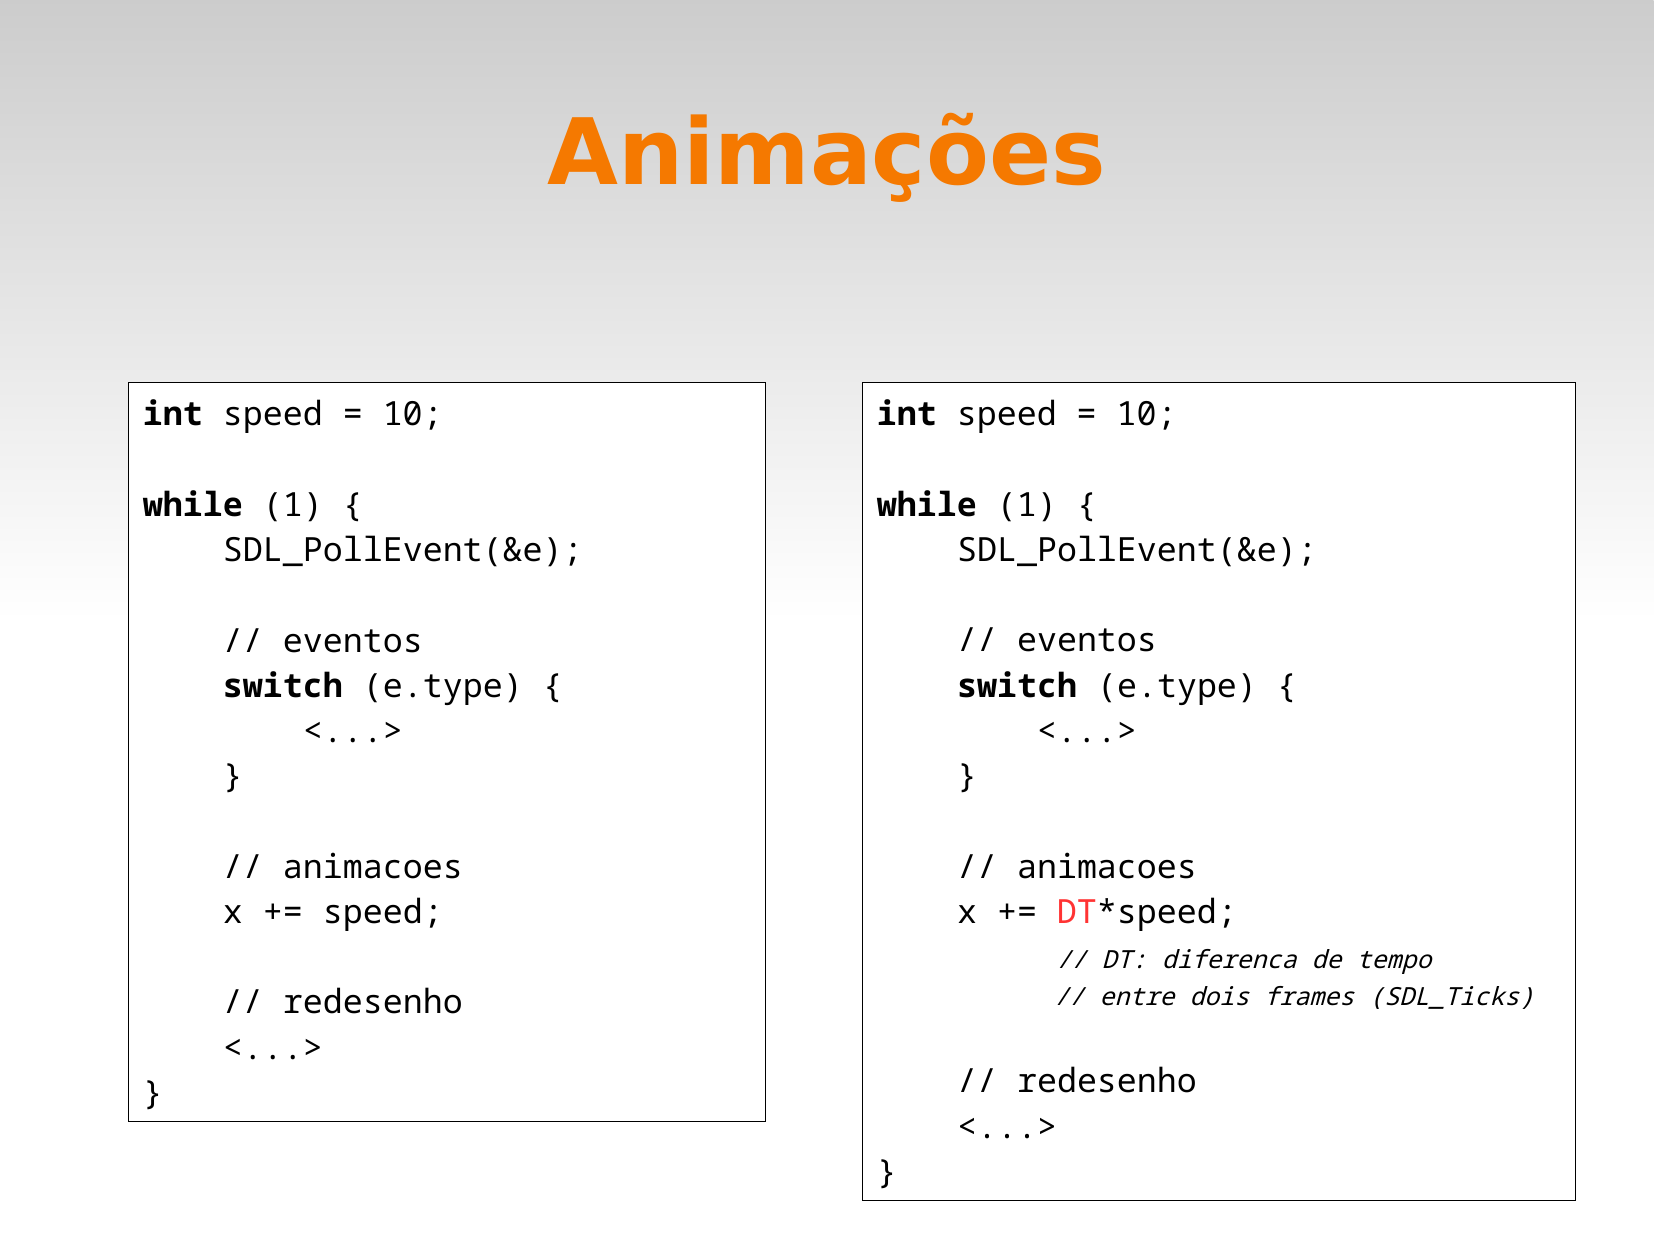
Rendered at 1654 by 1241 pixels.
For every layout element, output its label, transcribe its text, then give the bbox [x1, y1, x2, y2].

text_box int speed = 10; while (1) { SDL_PollEvent(&e); // eventos switch (e.type) { <...> } // animacoes x += speed; // redesenho <...> } [128, 382, 766, 1021]
title Animações [82, 49, 1571, 257]
text_box int speed = 10; while (1) { SDL_PollEvent(&e); // eventos switch (e.type) { <...> } // animacoes x += DT*speed; // DT: diferenca de tempo // entre dois frames (SDL_Ticks) // redesenho <...> } [862, 382, 1576, 1089]
